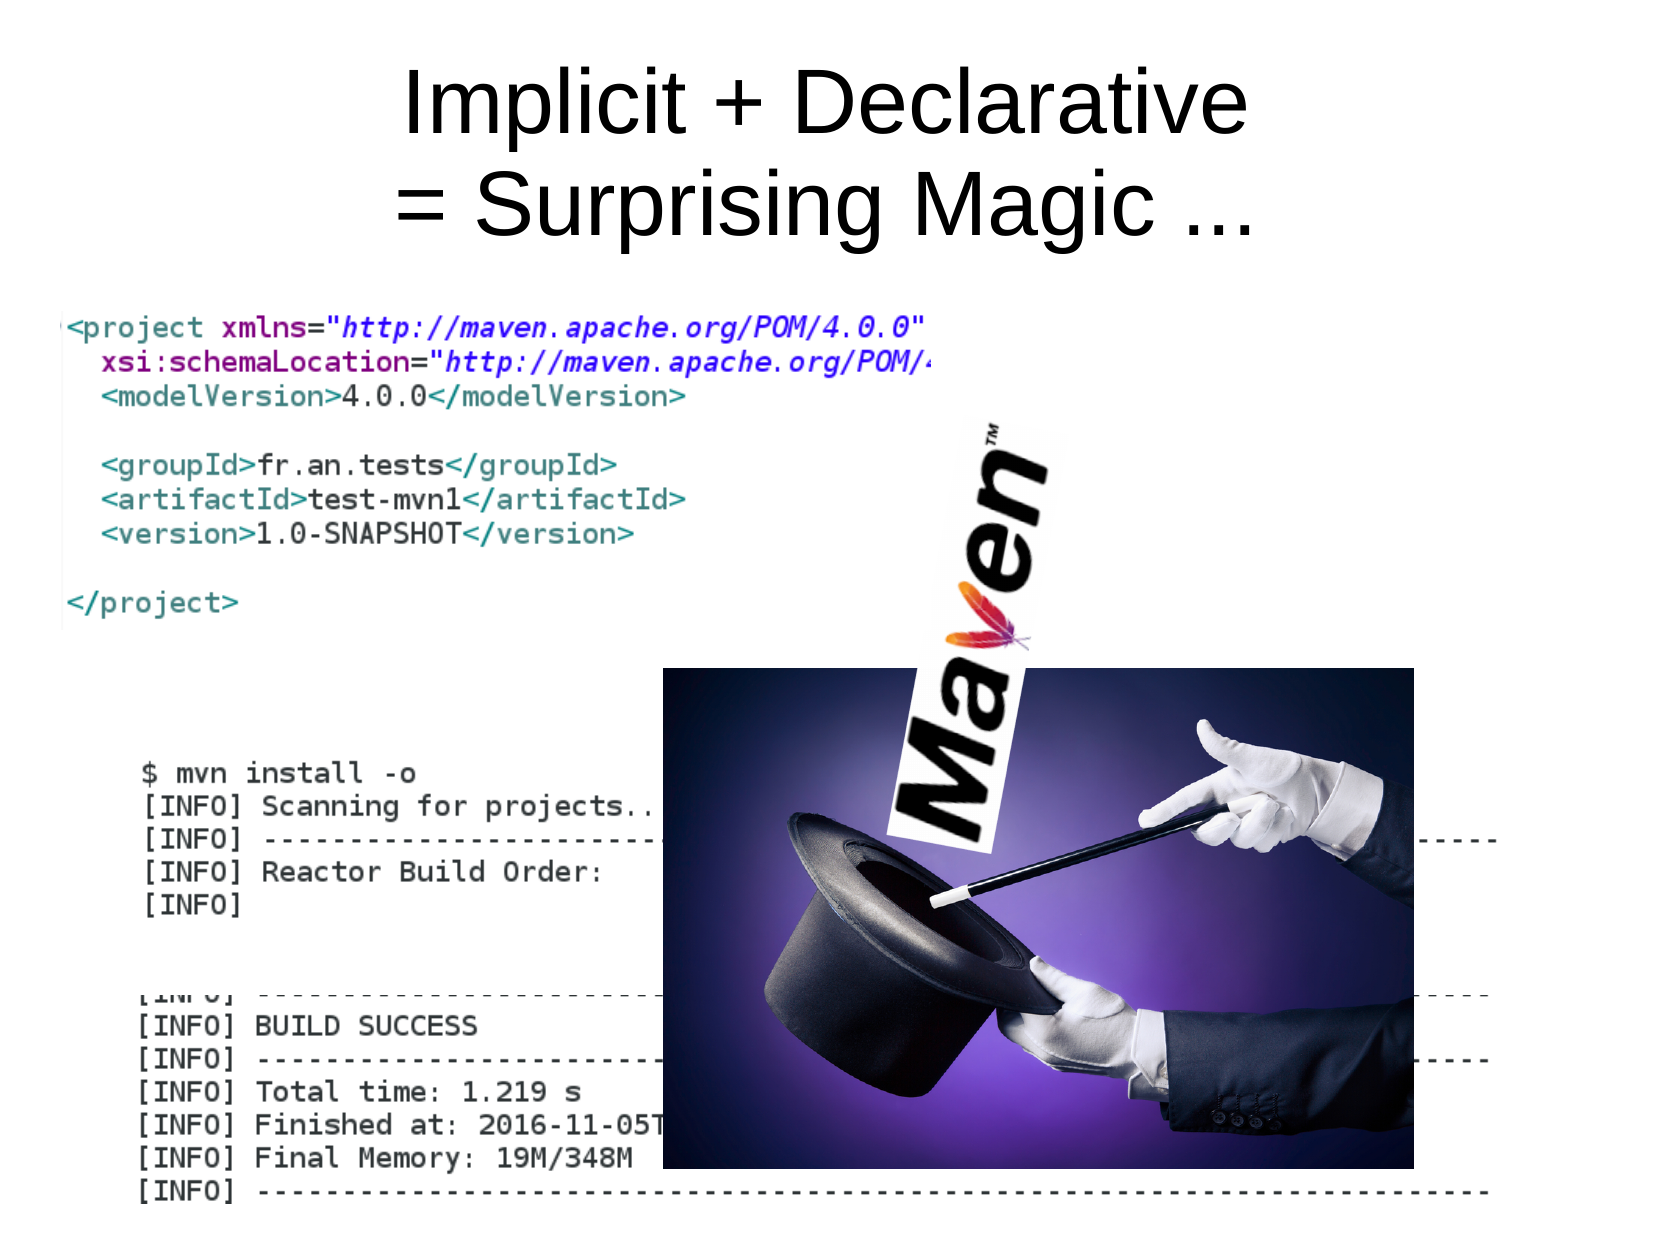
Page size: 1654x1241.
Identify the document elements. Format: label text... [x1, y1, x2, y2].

title Implicit + Declarative = Surprising Magic ... [82, 49, 1571, 257]
picture [60, 311, 1501, 1204]
